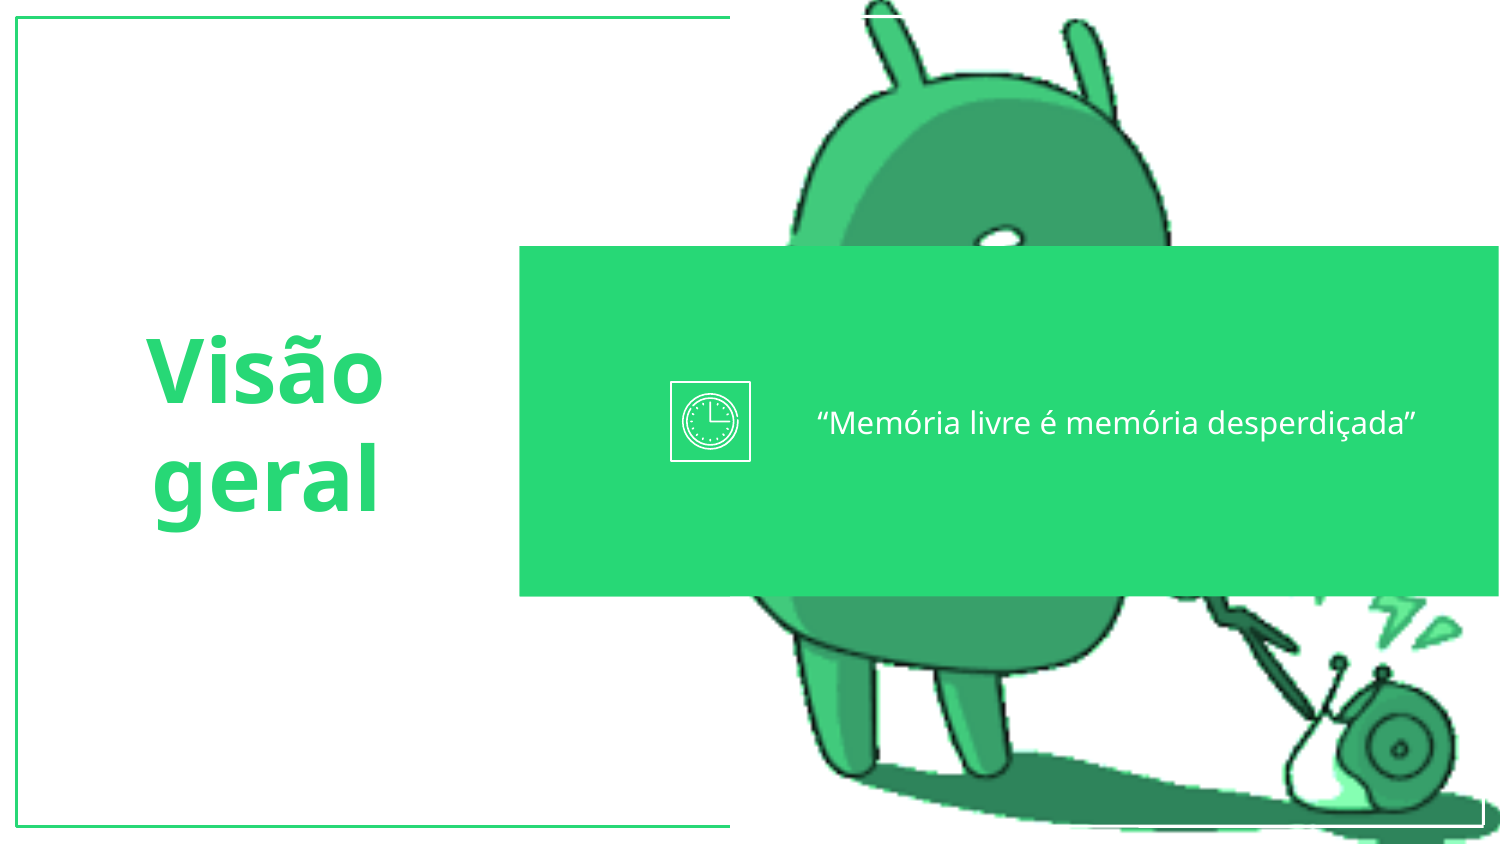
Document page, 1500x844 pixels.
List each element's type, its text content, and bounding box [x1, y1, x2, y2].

text_box “Memória livre é memória desperdiçada” [787, 382, 1447, 462]
title Visão geral [88, 311, 445, 533]
picture [730, 0, 1500, 844]
text_box [519, 246, 1499, 597]
